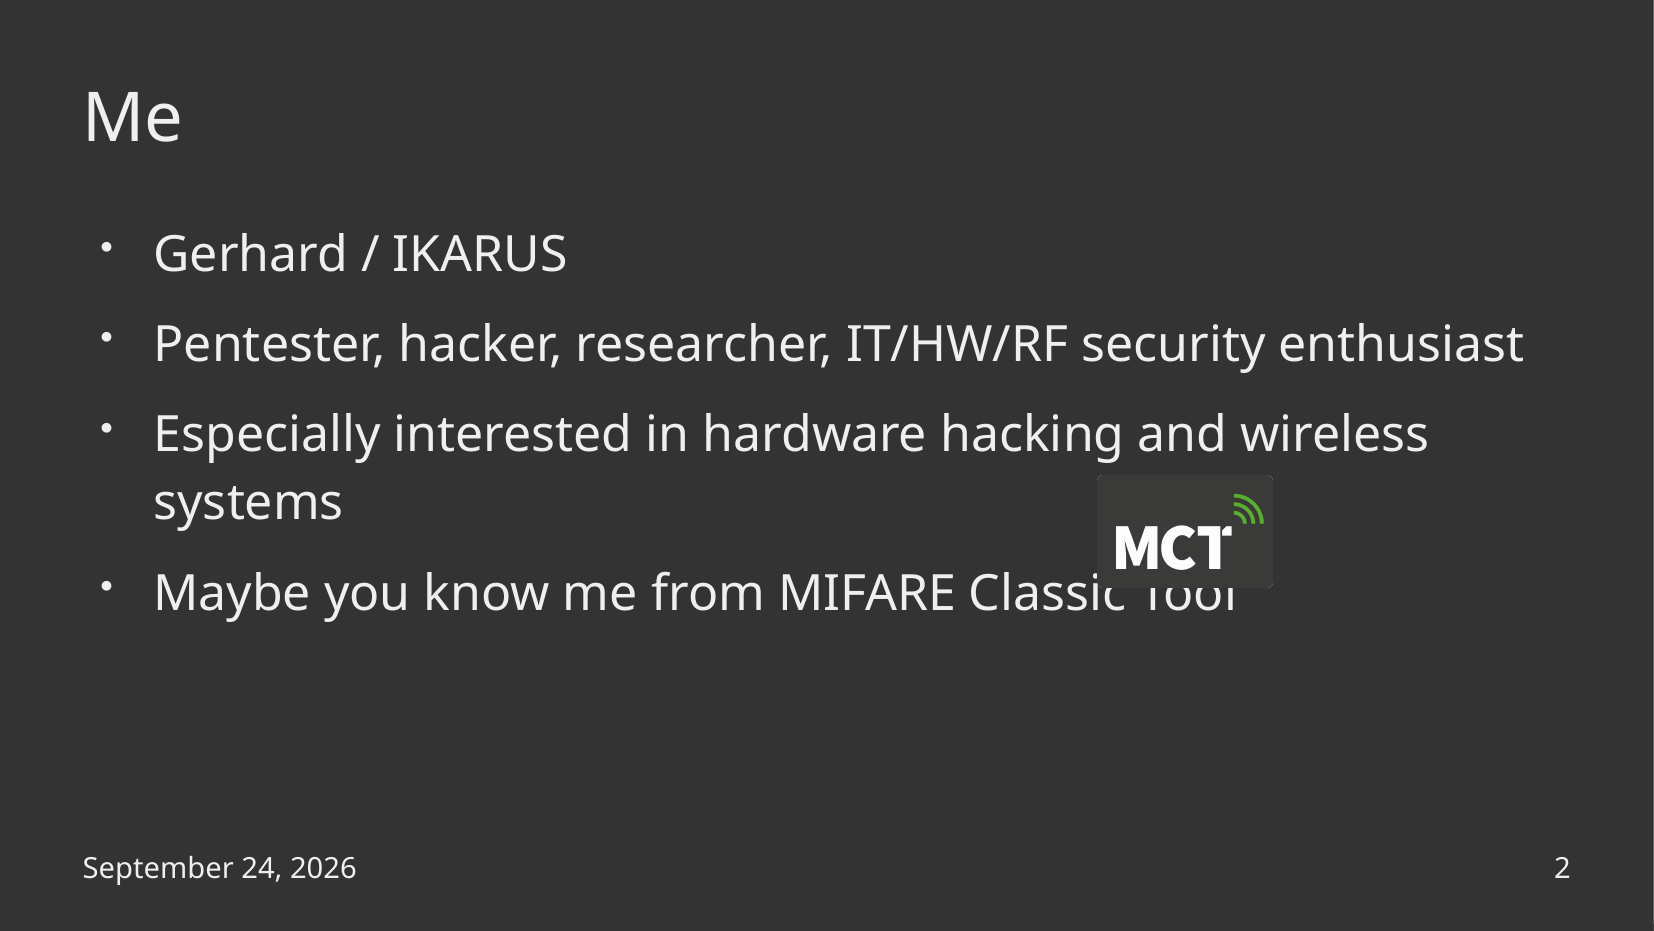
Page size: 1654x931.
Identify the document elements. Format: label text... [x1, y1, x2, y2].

picture [1097, 475, 1273, 588]
list Gerhard / IKARUS Pentester, hacker, researcher, IT/HW/RF security enthusiast Especially interested in hardware hacking and wireless systems Maybe you know me from MIFARE Classic Tool [82, 217, 1571, 808]
title Me [82, 36, 1571, 193]
